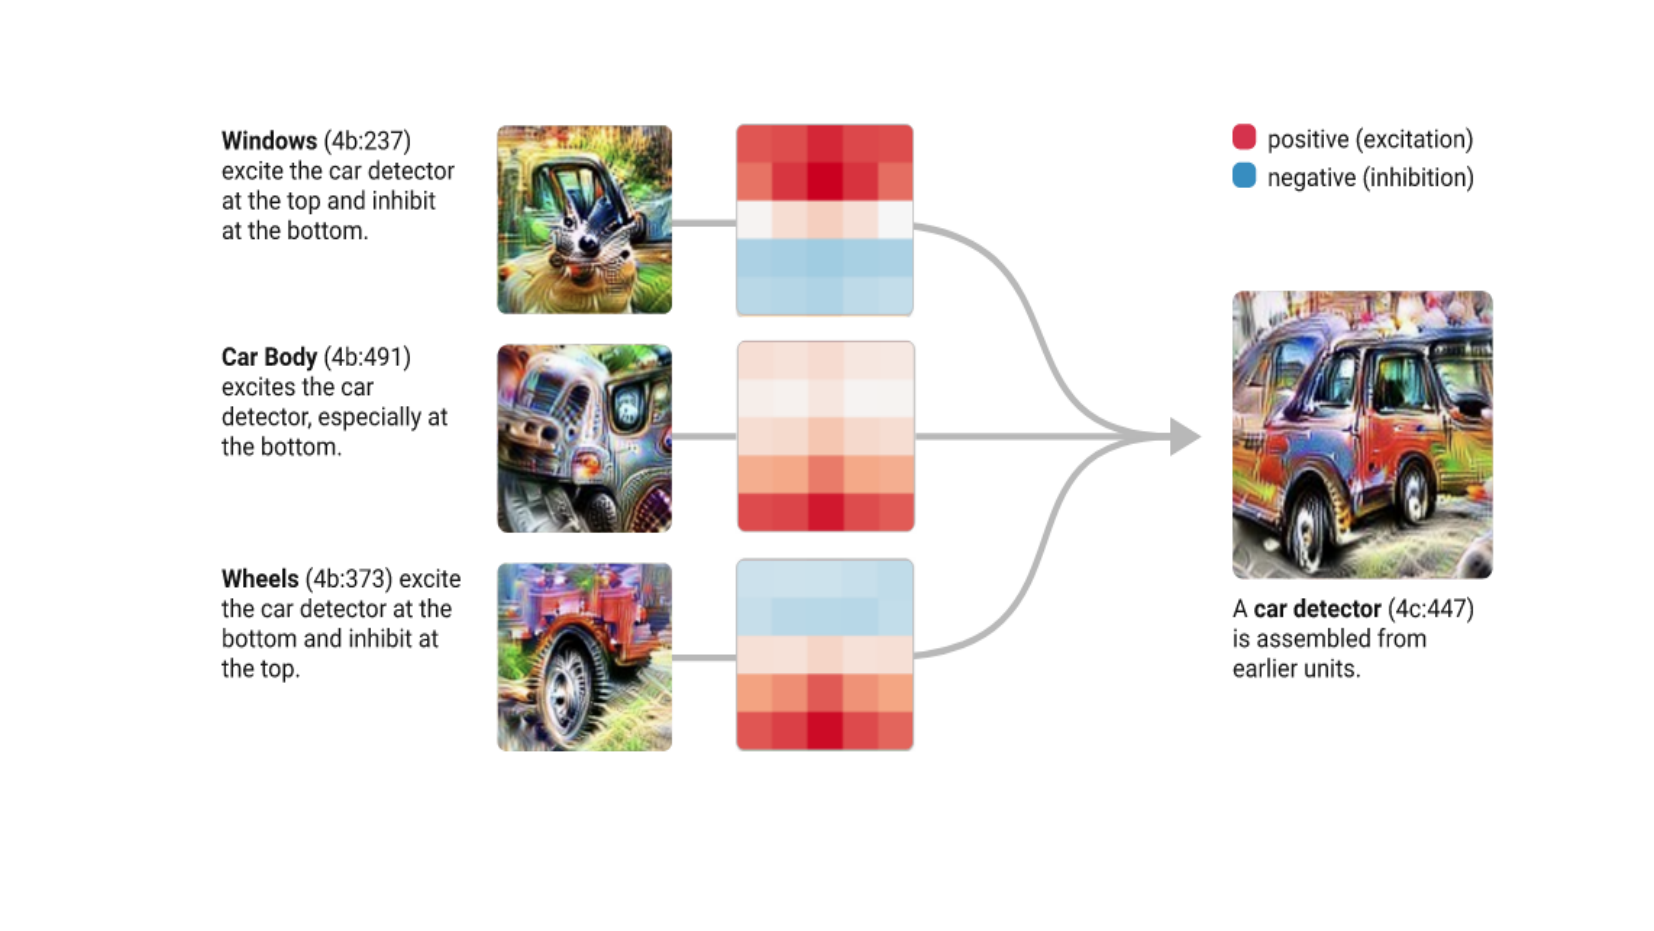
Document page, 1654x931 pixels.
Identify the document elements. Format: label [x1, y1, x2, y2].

picture [187, 74, 1576, 826]
